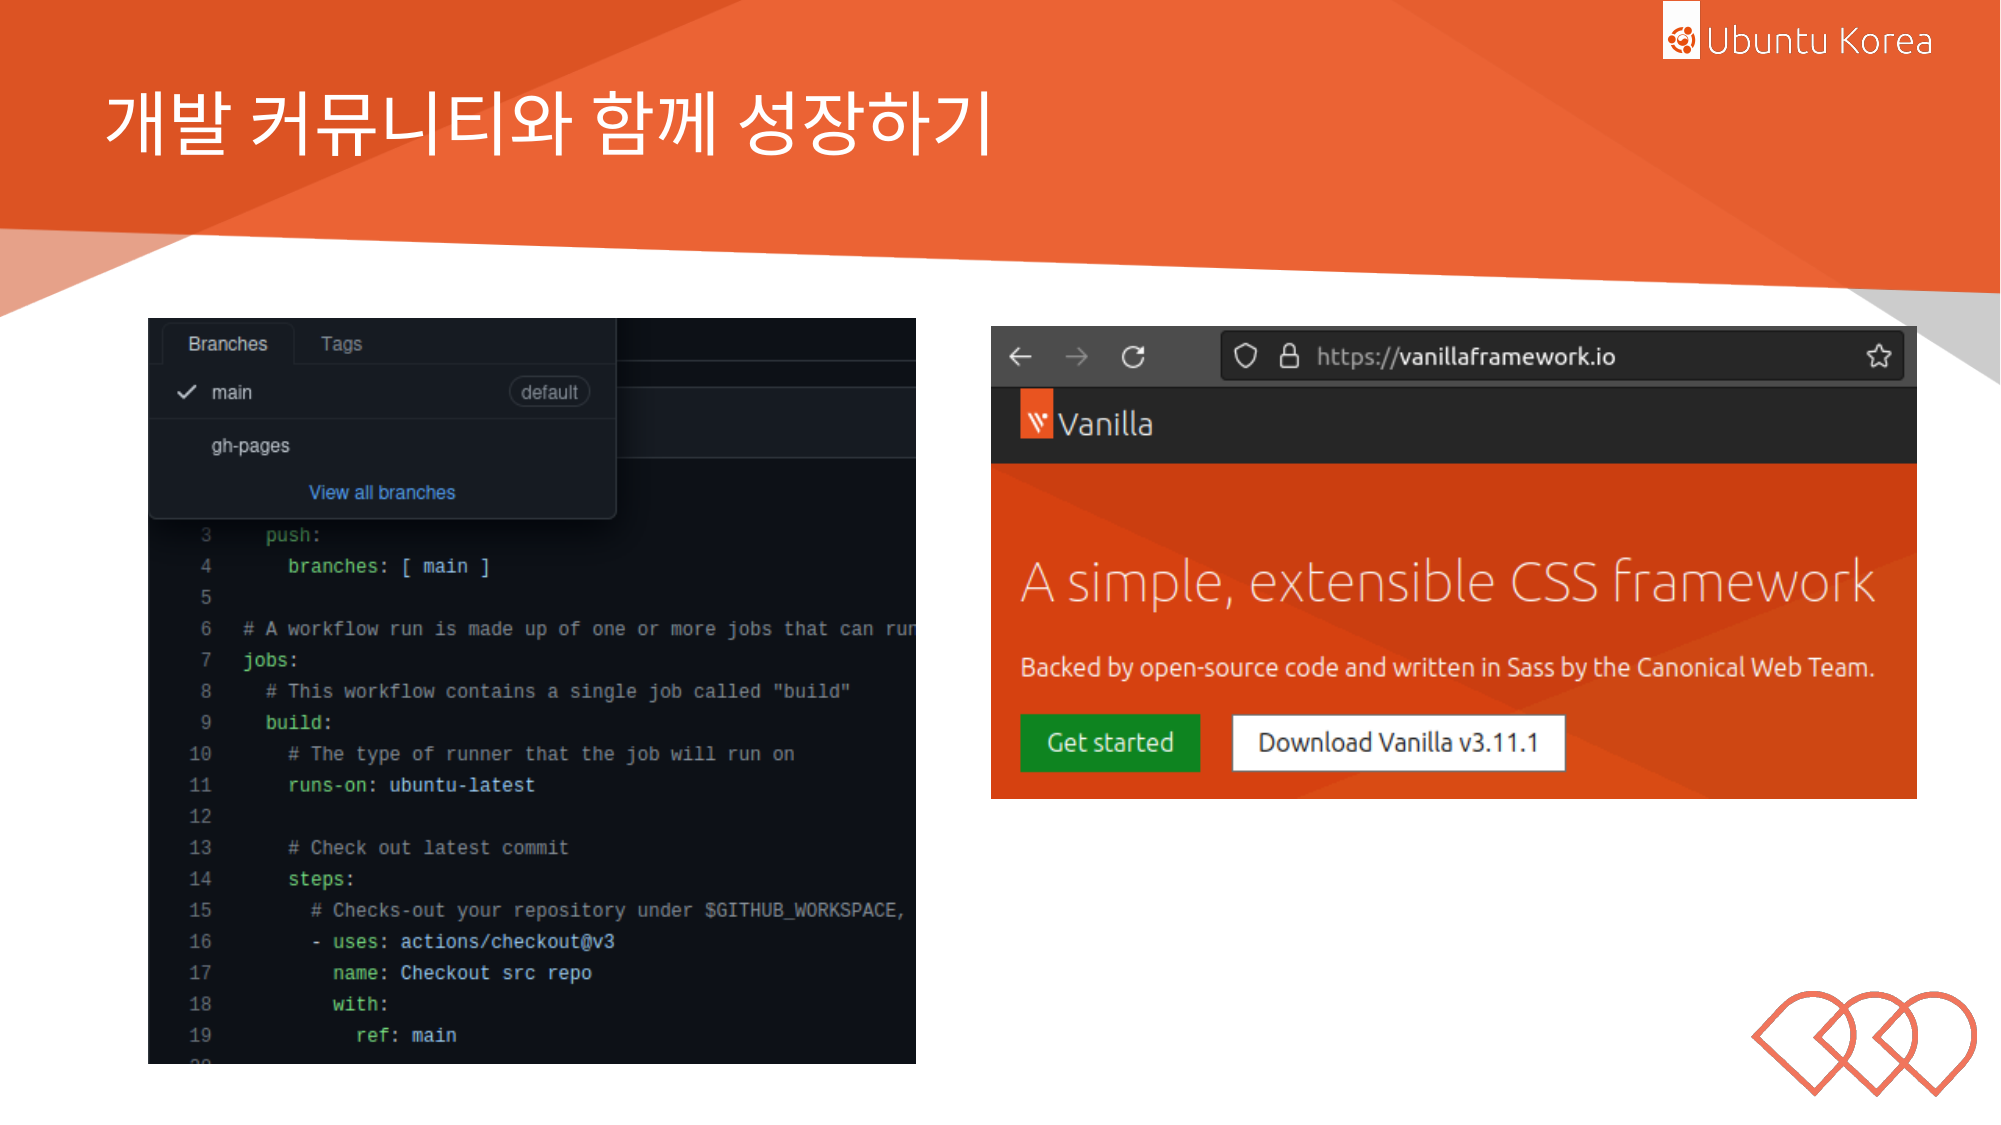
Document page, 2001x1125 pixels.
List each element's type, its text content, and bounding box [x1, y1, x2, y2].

picture [0, 0, 2001, 1125]
title 개발 커뮤니티와 함께 성장하기 [83, 59, 1757, 186]
